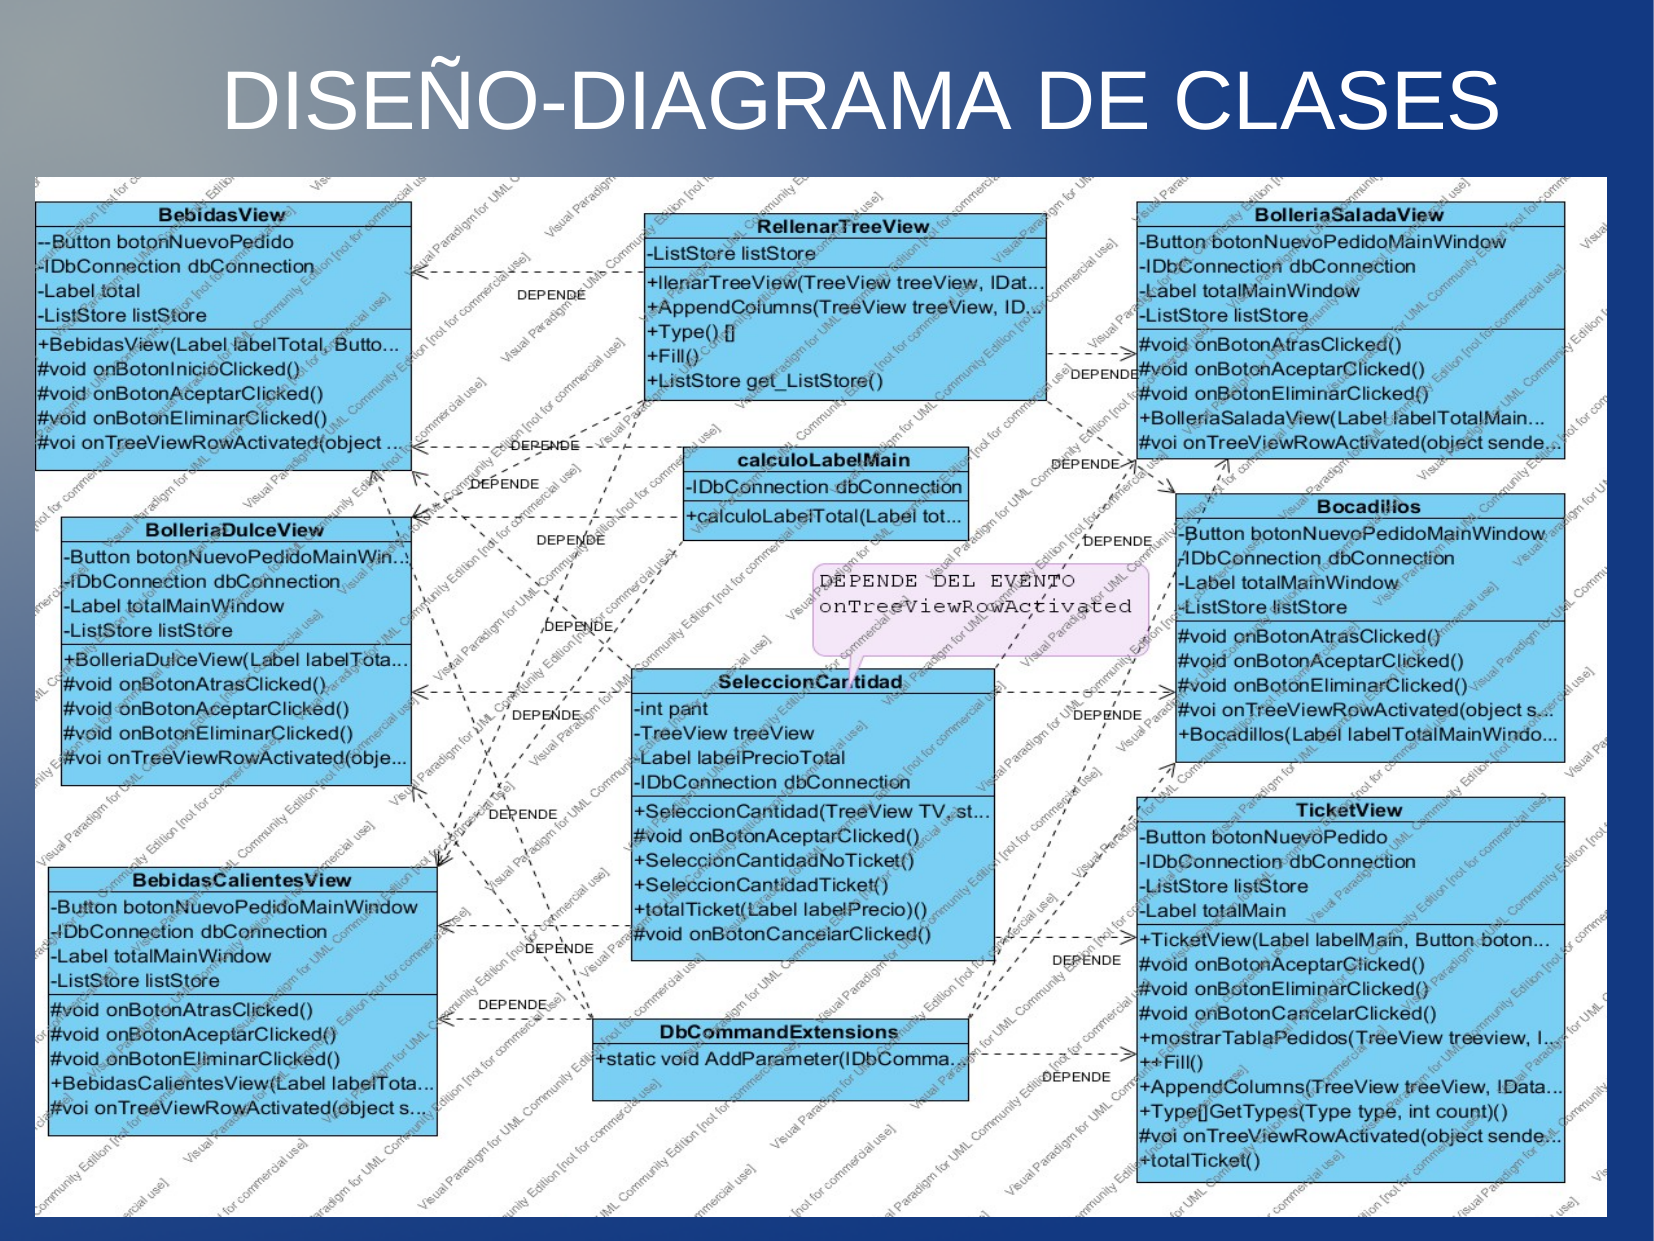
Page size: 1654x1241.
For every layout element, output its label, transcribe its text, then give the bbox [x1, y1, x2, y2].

picture [0, 0, 1654, 1241]
title DISEÑO-DIAGRAMA DE CLASES [118, 35, 1607, 166]
